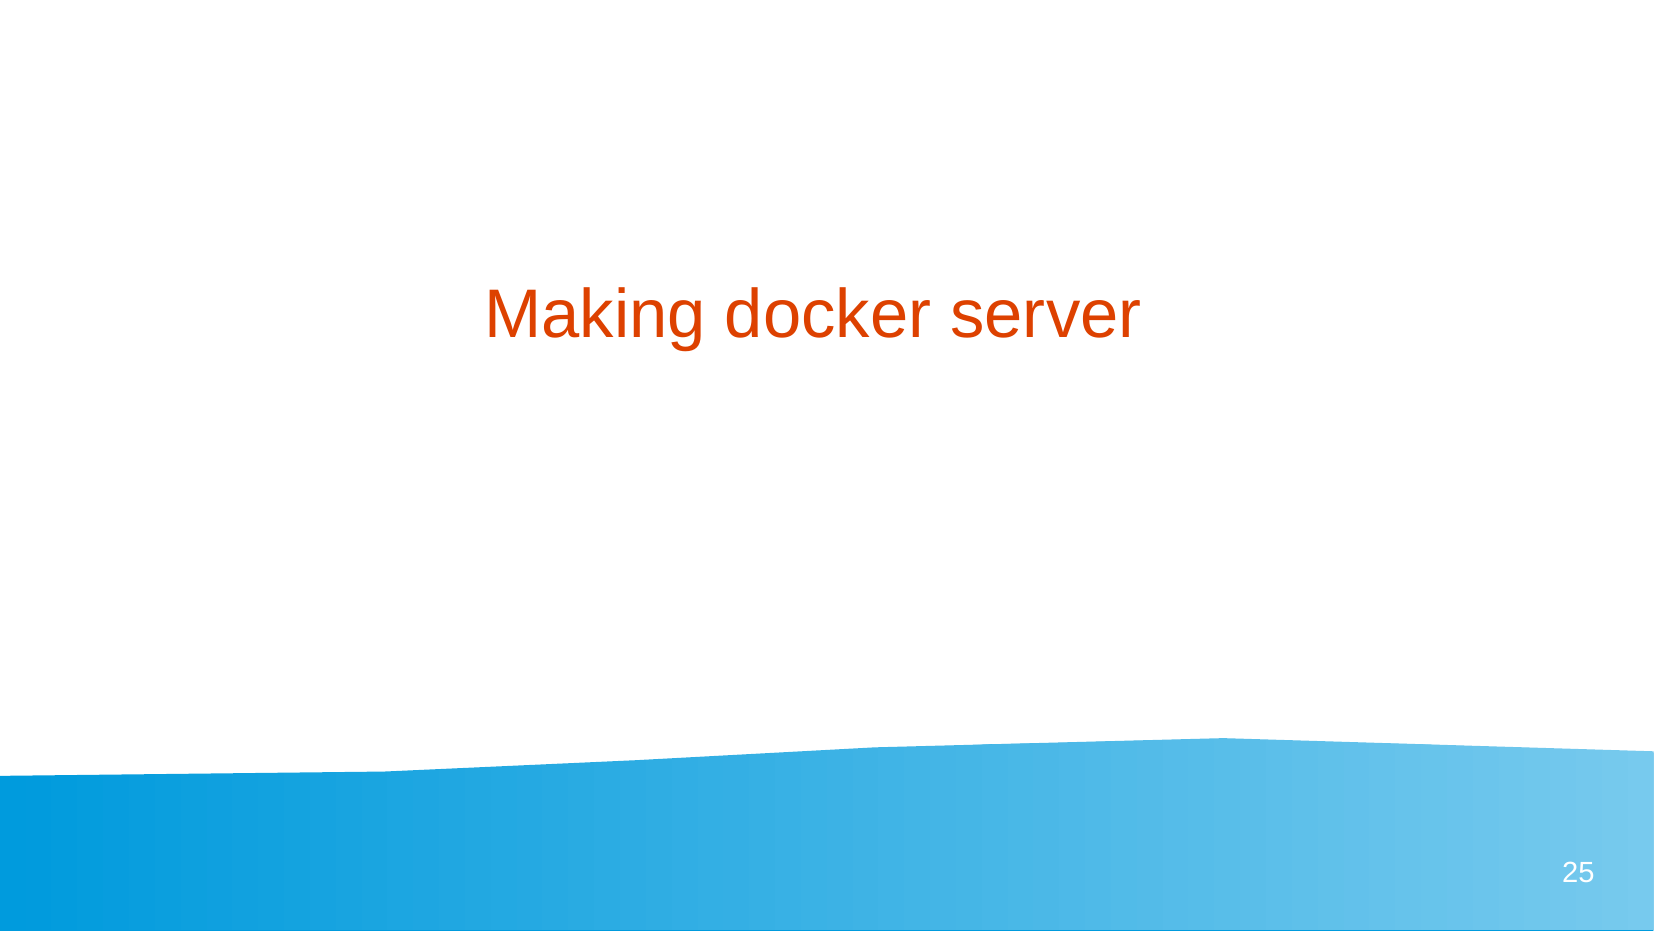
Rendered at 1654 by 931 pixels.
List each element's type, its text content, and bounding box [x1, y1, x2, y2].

title Making docker server [75, 225, 1552, 403]
